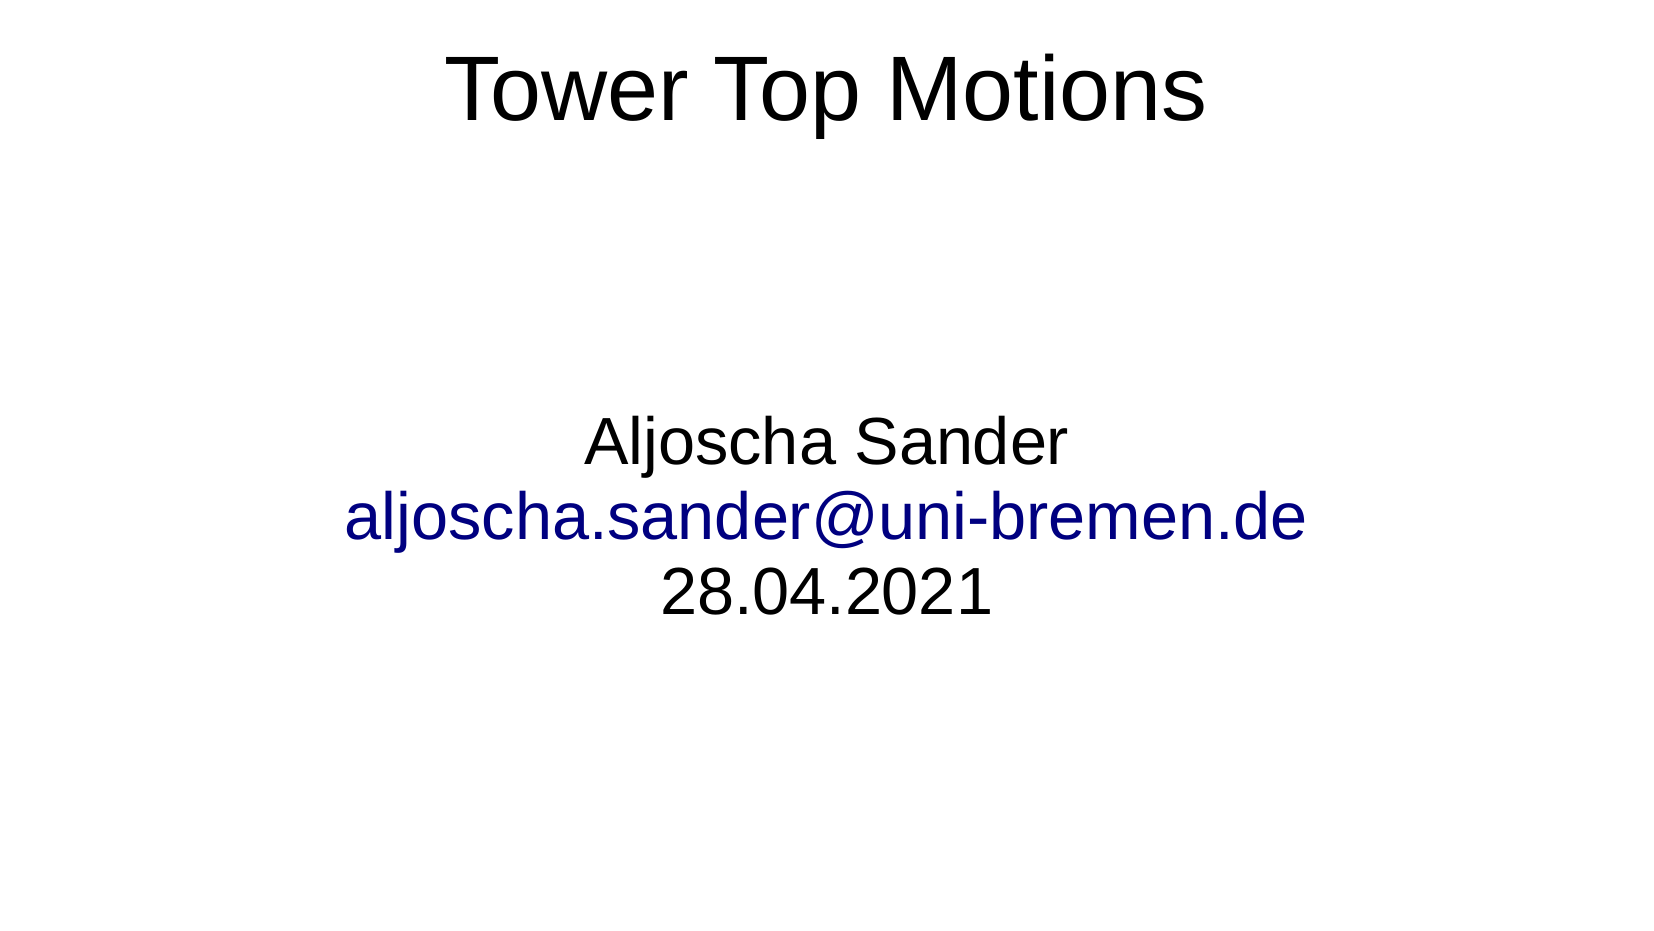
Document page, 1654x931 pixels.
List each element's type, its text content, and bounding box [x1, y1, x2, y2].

subtitle Aljoscha Sander aljoscha.sander@uni-bremen.de 28.04.2021 [82, 217, 1571, 815]
title Tower Top Motions [82, 37, 1571, 193]
